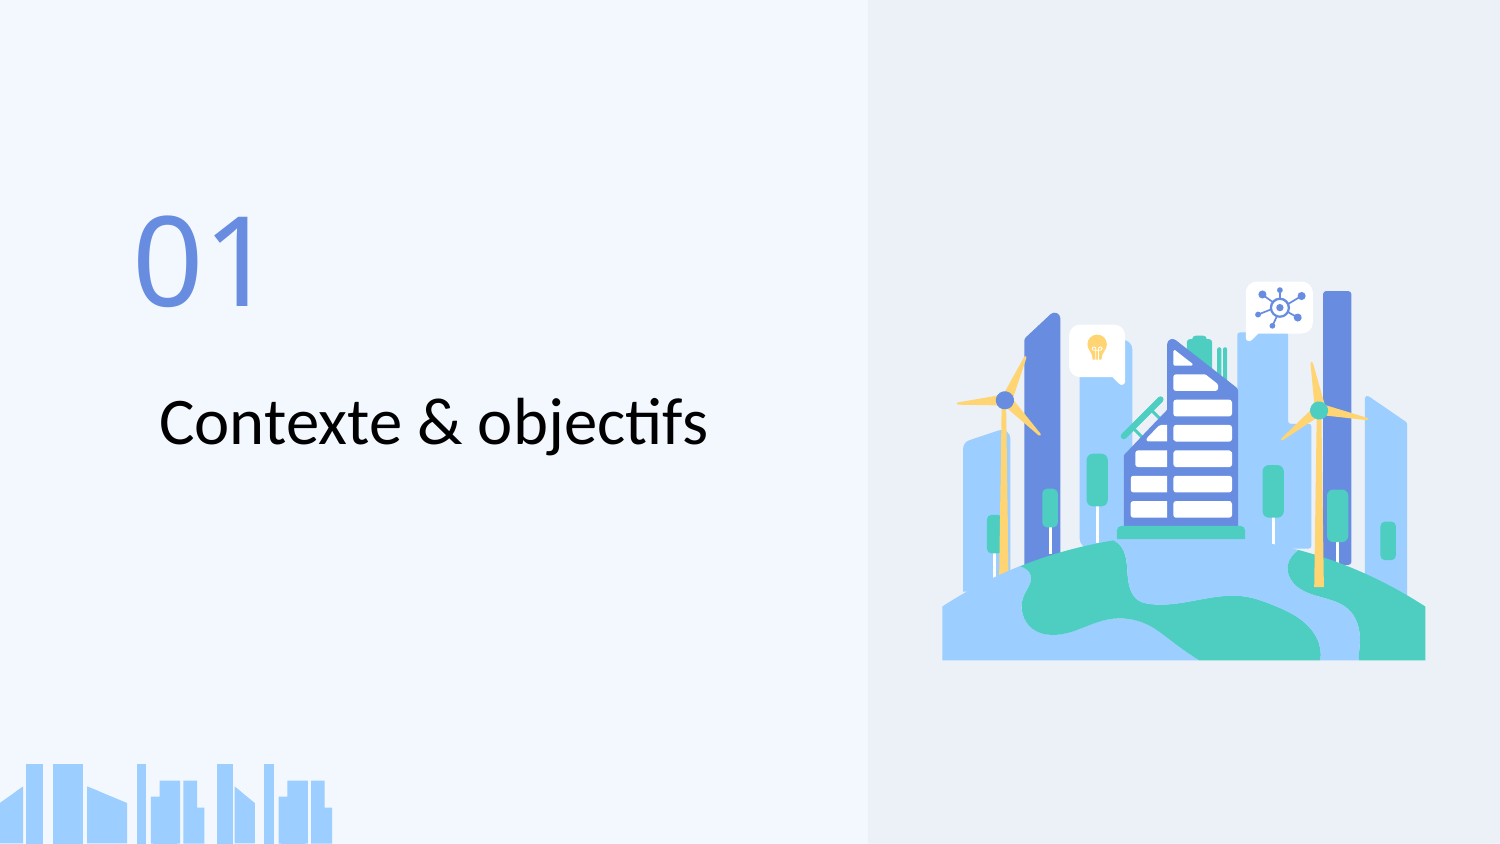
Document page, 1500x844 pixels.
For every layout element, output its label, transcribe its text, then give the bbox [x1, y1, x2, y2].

title 01 [116, 181, 388, 332]
text_box [867, 0, 1500, 844]
title Contexte & objectifs [0, 373, 868, 473]
